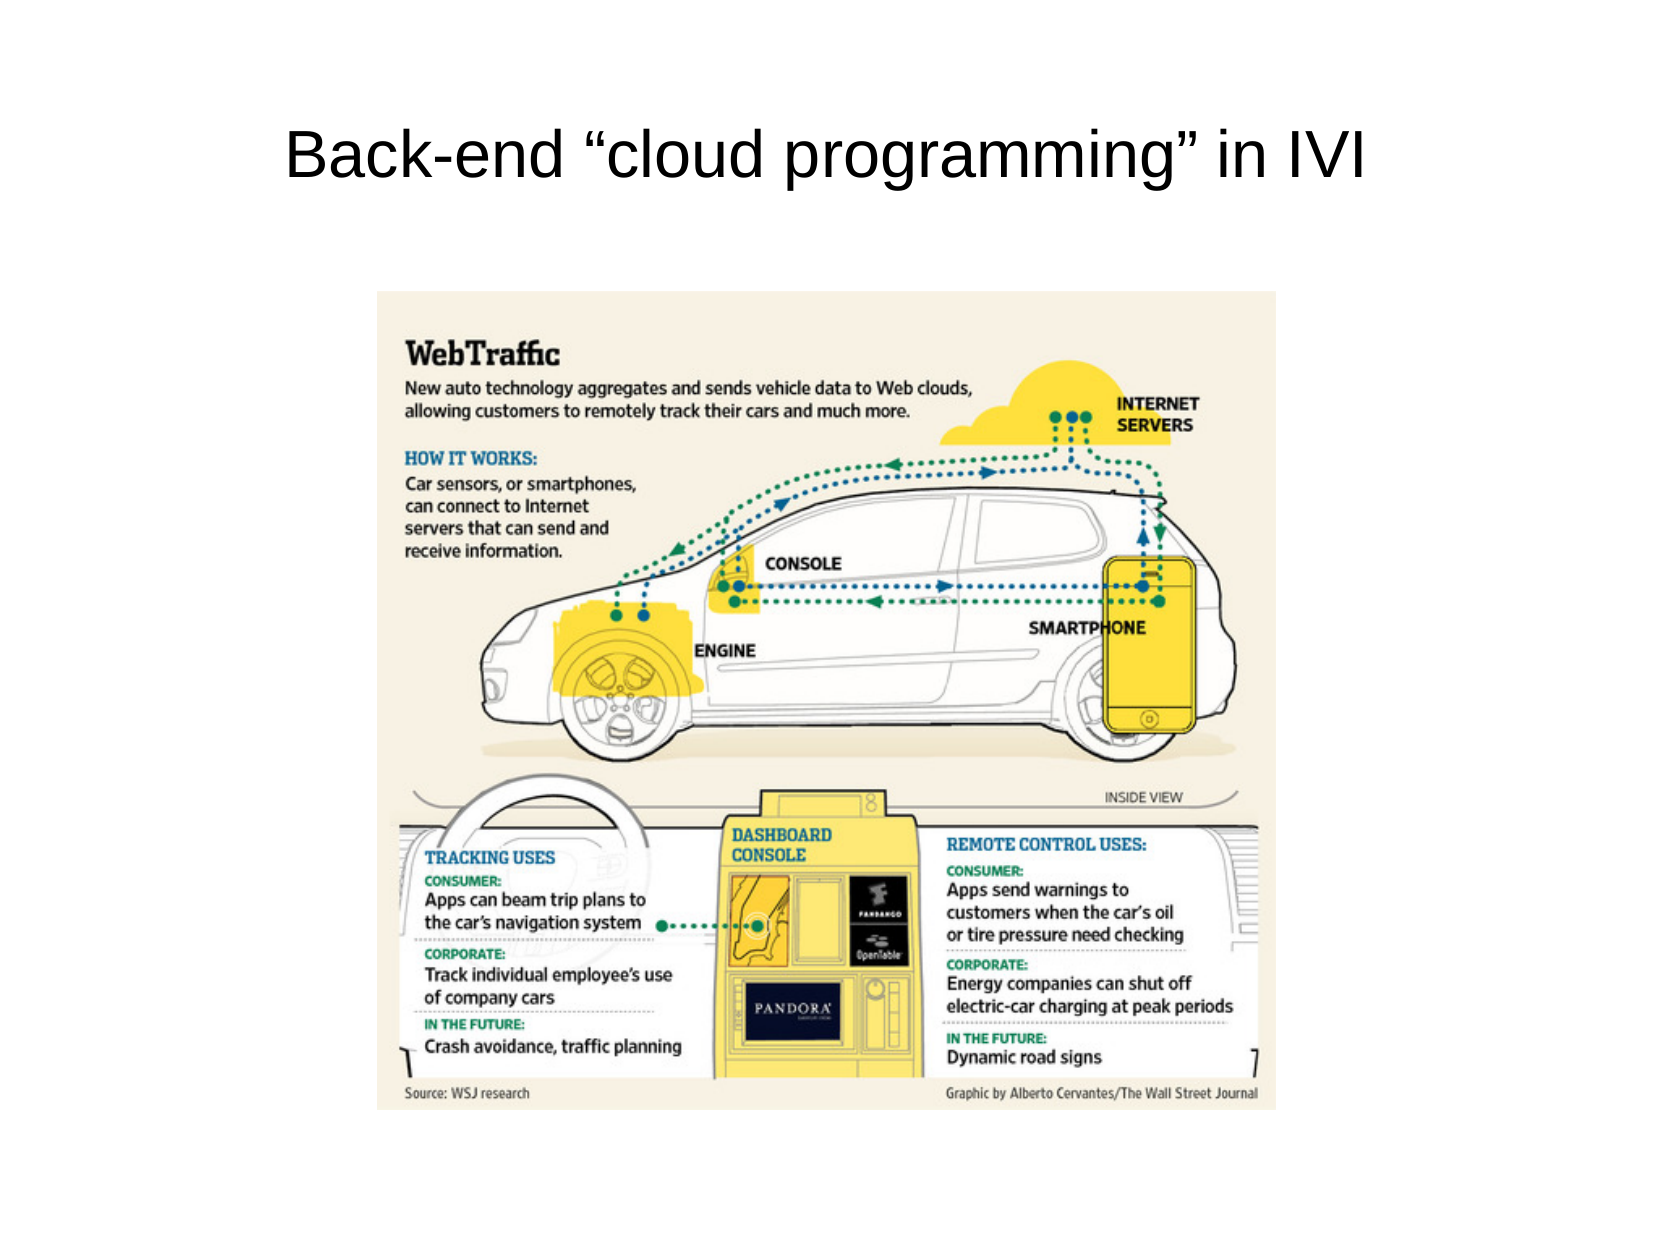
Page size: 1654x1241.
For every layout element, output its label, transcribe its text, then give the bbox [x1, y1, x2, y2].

title Back-end “cloud programming” in IVI [82, 50, 1571, 258]
picture [377, 291, 1276, 1110]
